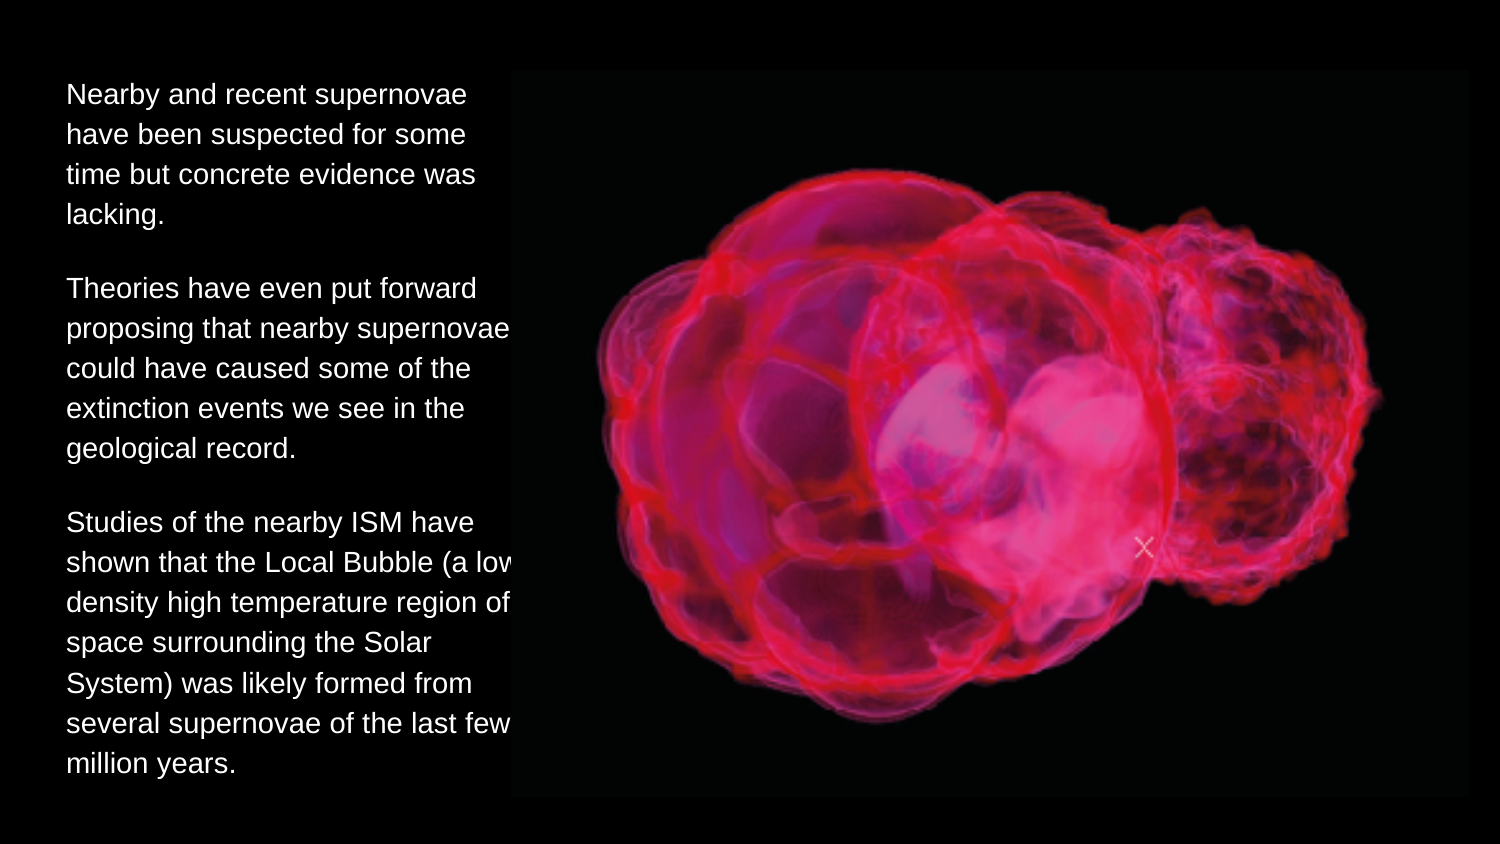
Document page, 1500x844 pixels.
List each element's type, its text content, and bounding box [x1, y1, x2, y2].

list Nearby and recent supernovae have been suspected for some time but concrete evidence was lacking. Theories have even put forward proposing that nearby supernovae could have caused some of the extinction events we see in the geological record. Studies of the nearby ISM have shown that the Local Bubble (a low density high temperature region of space surrounding the Solar System) was likely formed from several supernovae of the last few million years. [51, 55, 538, 750]
picture [511, 70, 1469, 797]
